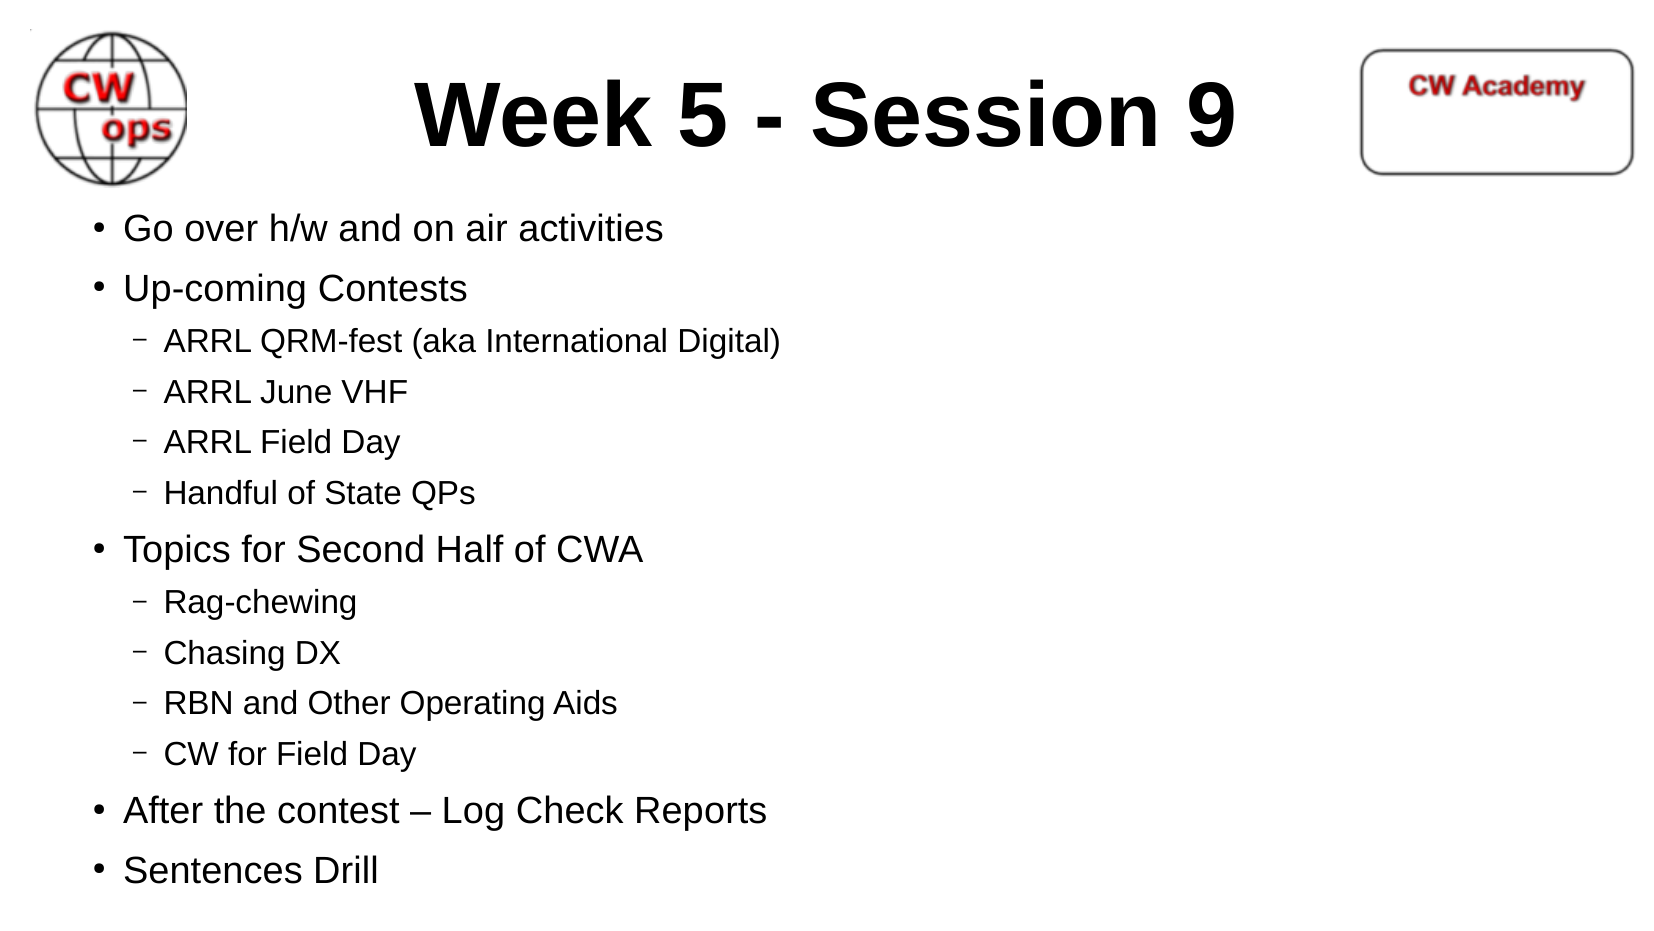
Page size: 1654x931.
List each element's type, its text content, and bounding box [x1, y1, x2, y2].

title Week 5 - Session 9 [82, 37, 1571, 193]
picture [1571, 37, 1640, 186]
picture [30, 29, 187, 194]
list Go over h/w and on air activities Up-coming Contests ARRL QRM-fest (aka International Digital) ARRL June VHF ARRL Field Day Handful of State QPs Topics for Second Half of CWA Rag-chewing Chasing DX RBN and Other Operating Aids CW for Field Day After the contest – Log Check Reports Sentences Drill [82, 207, 1571, 897]
